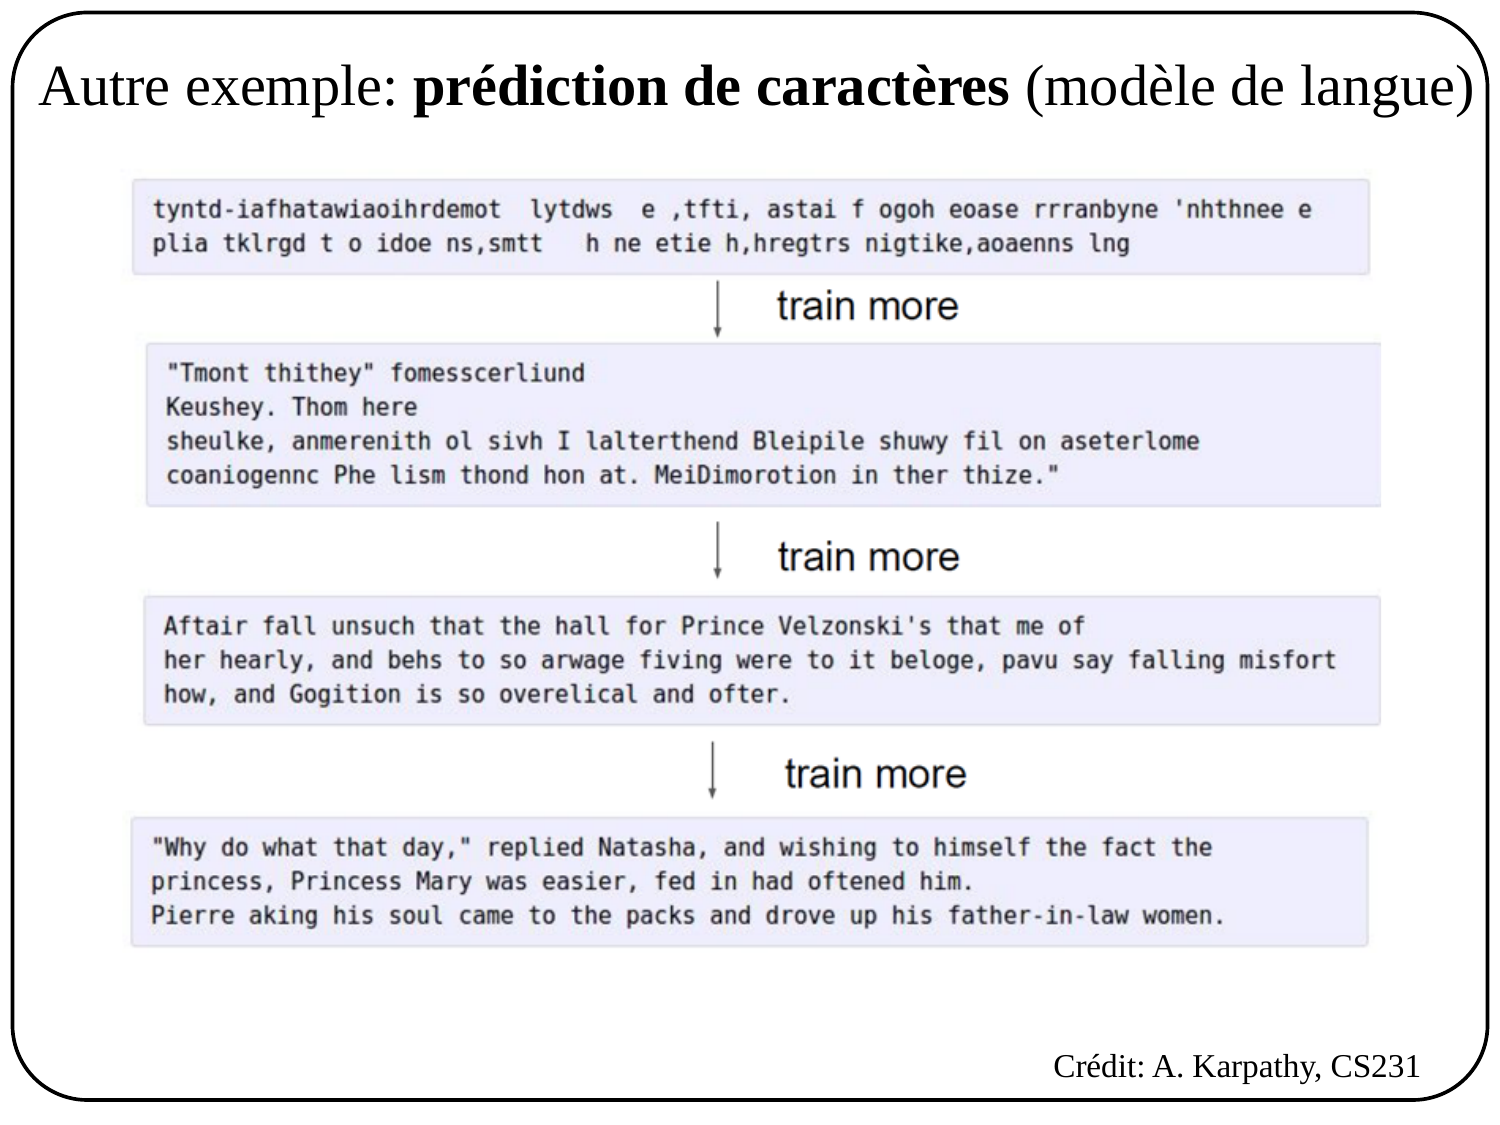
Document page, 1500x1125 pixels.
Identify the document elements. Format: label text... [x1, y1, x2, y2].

picture [118, 168, 1382, 953]
text_box Autre exemple: prédiction de caractères (modèle de langue) [23, 40, 1491, 125]
text_box Crédit: A. Karpathy, CS231 [1038, 1037, 1446, 1092]
